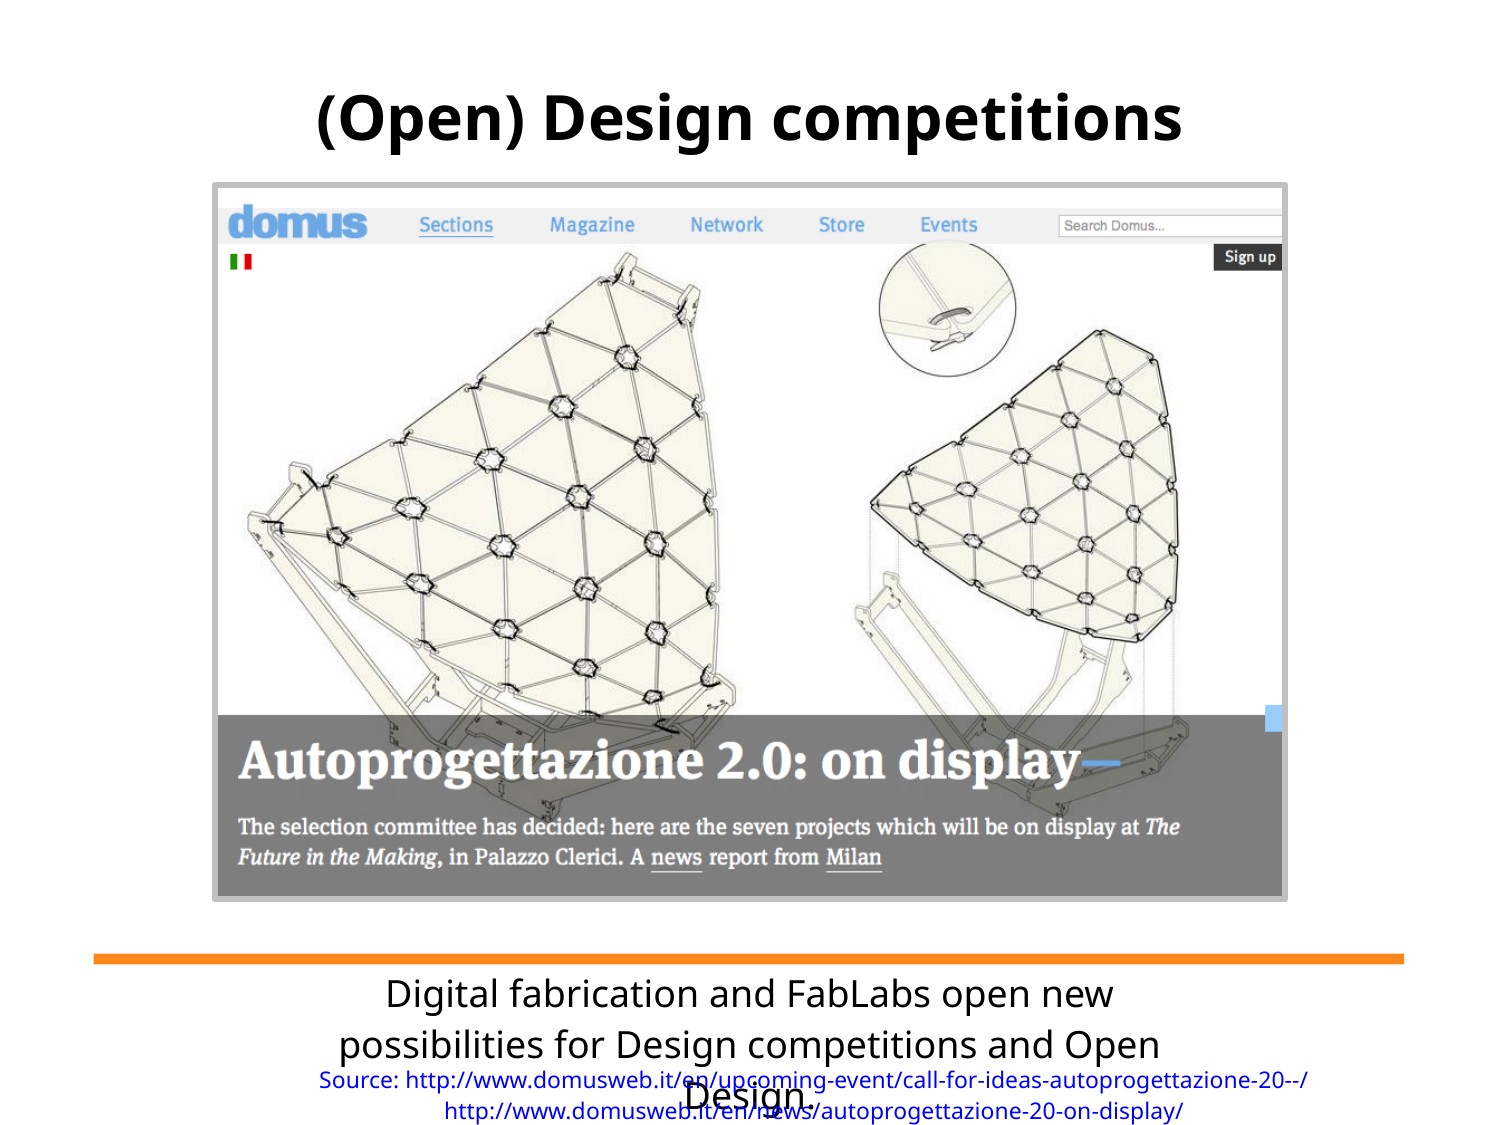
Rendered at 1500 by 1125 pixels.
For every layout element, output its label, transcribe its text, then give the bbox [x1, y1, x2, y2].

text_box Source: http://www.domusweb.it/en/upcoming-event/call-for-ideas-autoprogettazione-20--/ http://www.domusweb.it/en/news/autoprogettazione-20-on-display/ [304, 1056, 1196, 1123]
title (Open) Design competitions [75, 44, 1426, 188]
picture [0, 0, 1500, 1125]
text_box Digital fabrication and FabLabs open new possibilities for Design competitions and Open Design. [281, 960, 1219, 1064]
